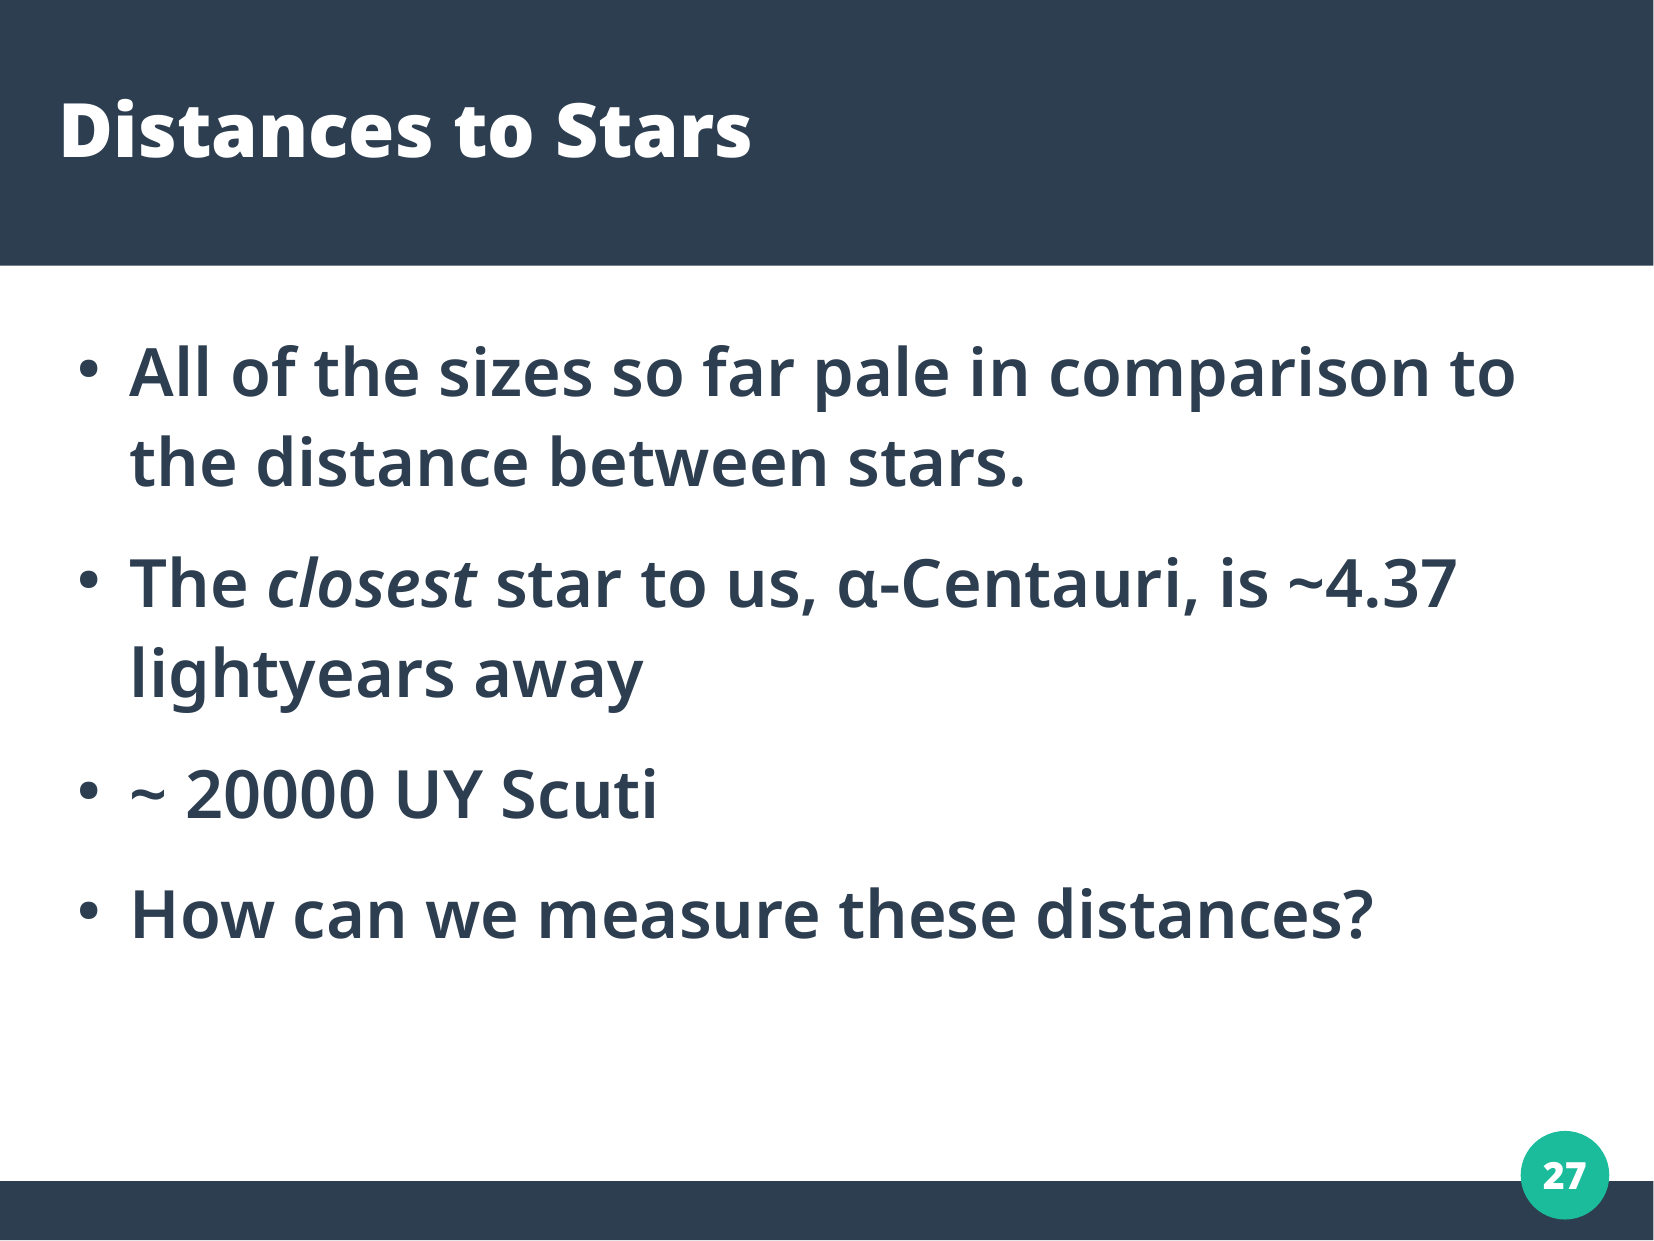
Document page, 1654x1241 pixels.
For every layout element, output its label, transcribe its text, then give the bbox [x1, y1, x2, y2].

title Distances to Stars [59, 49, 1595, 207]
list All of the sizes so far pale in comparison to the distance between stars. The closest star to us, α-Centauri, is ~4.37 lightyears away ~ 20000 UY Scuti How can we measure these distances? [59, 324, 1595, 1152]
